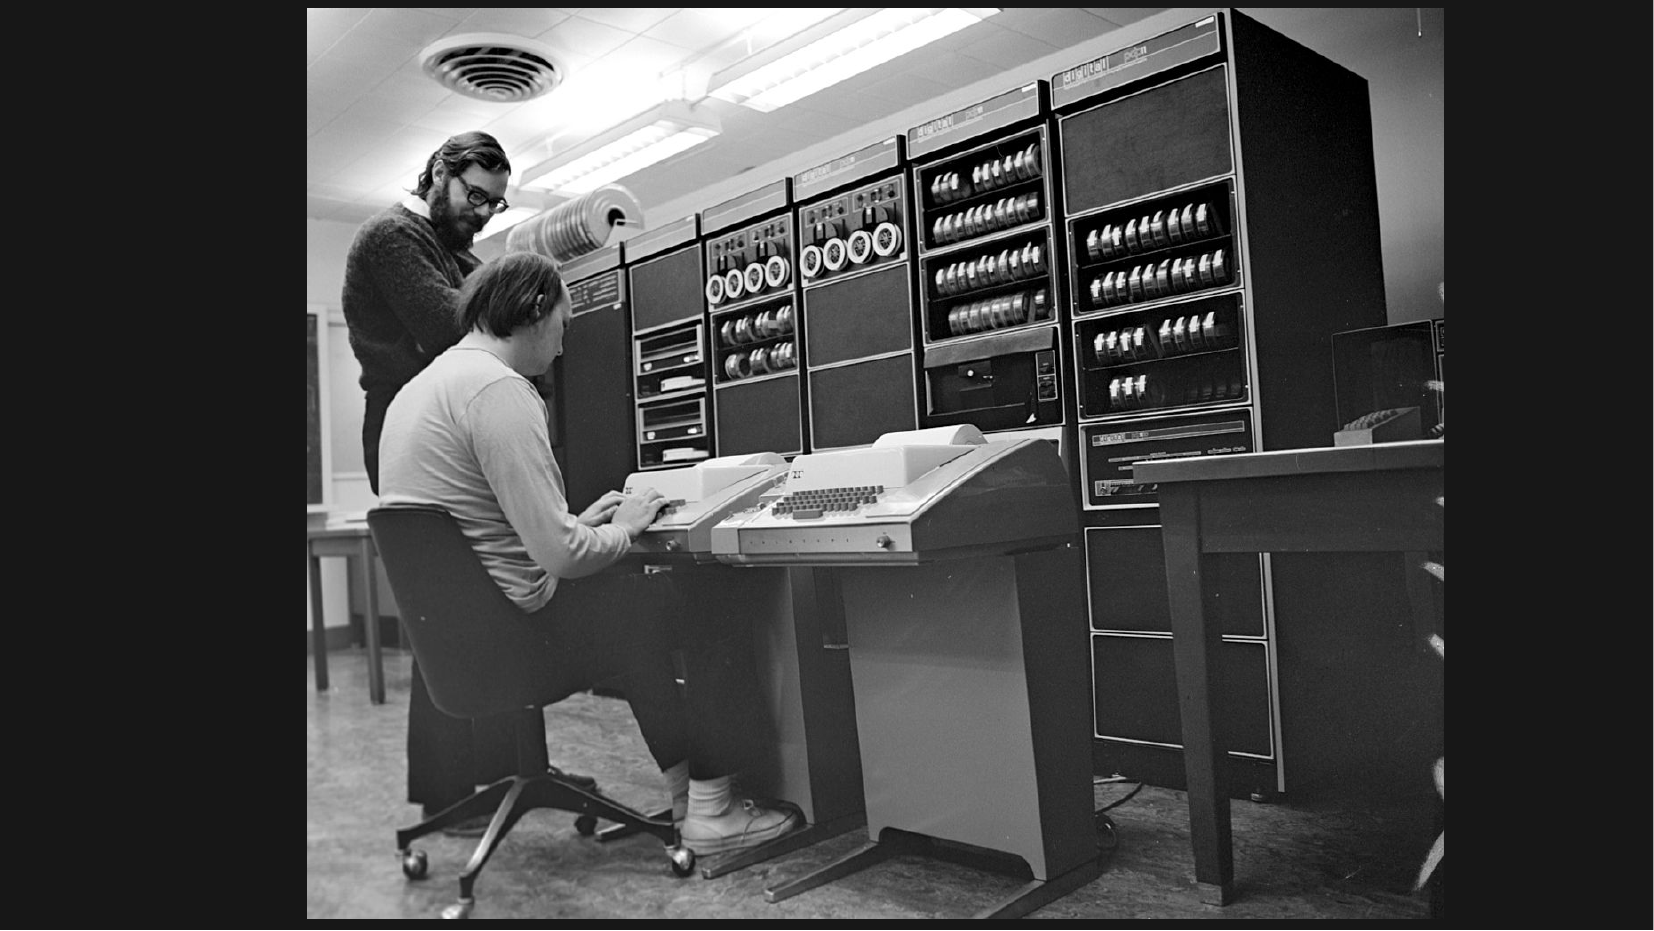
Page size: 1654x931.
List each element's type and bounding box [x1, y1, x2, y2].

picture [307, 8, 1444, 919]
